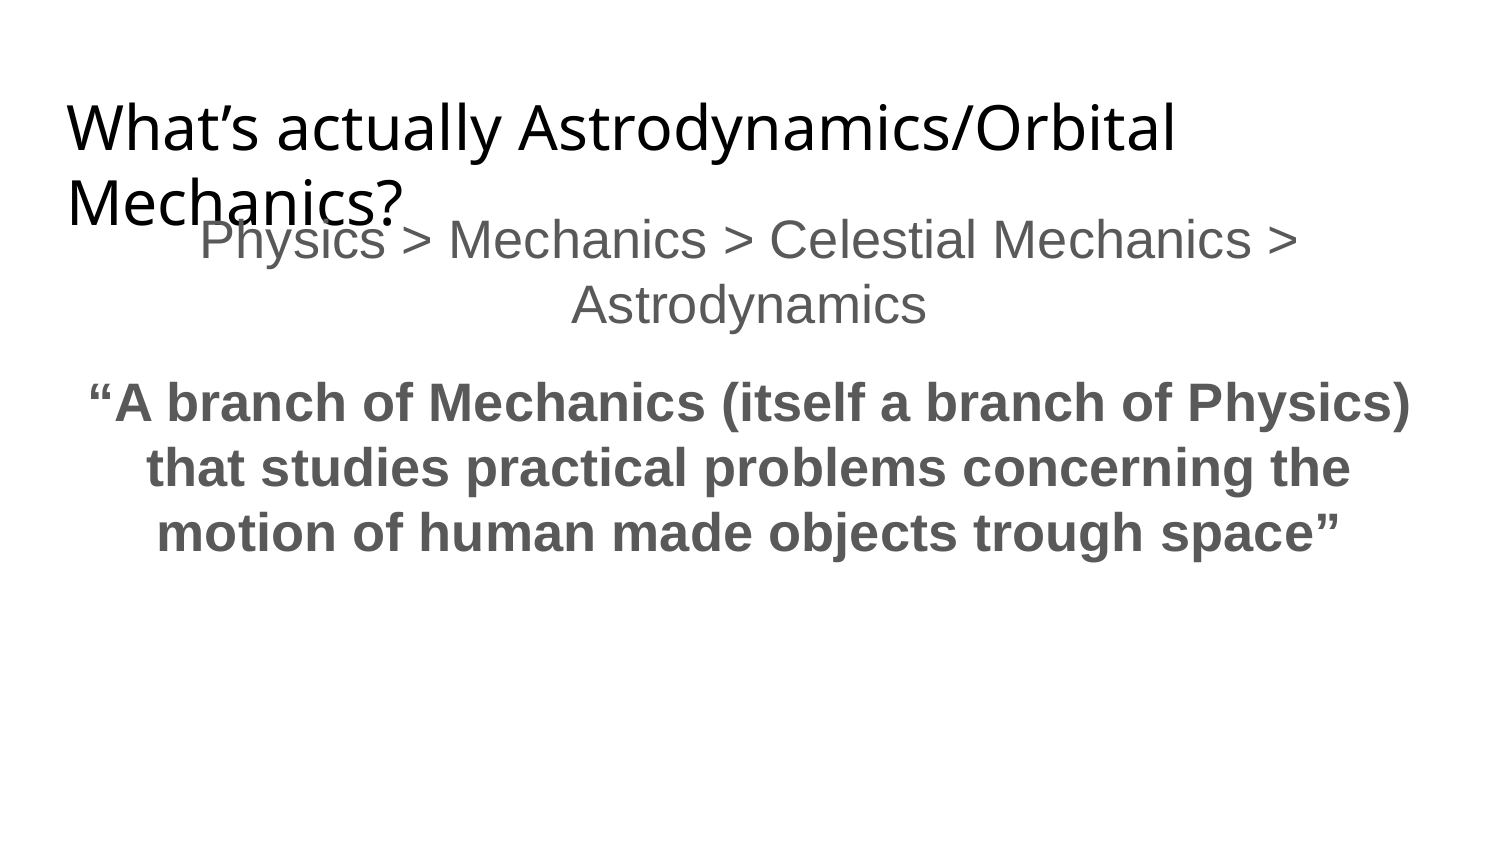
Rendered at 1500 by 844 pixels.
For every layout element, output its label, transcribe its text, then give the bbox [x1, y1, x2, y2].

list Physics > Mechanics > Celestial Mechanics > Astrodynamics “A branch of Mechanics (itself a branch of Physics) that studies practical problems concerning the motion of human made objects trough space” [51, 189, 1449, 750]
title What’s actually Astrodynamics/Orbital Mechanics? [51, 72, 1449, 167]
